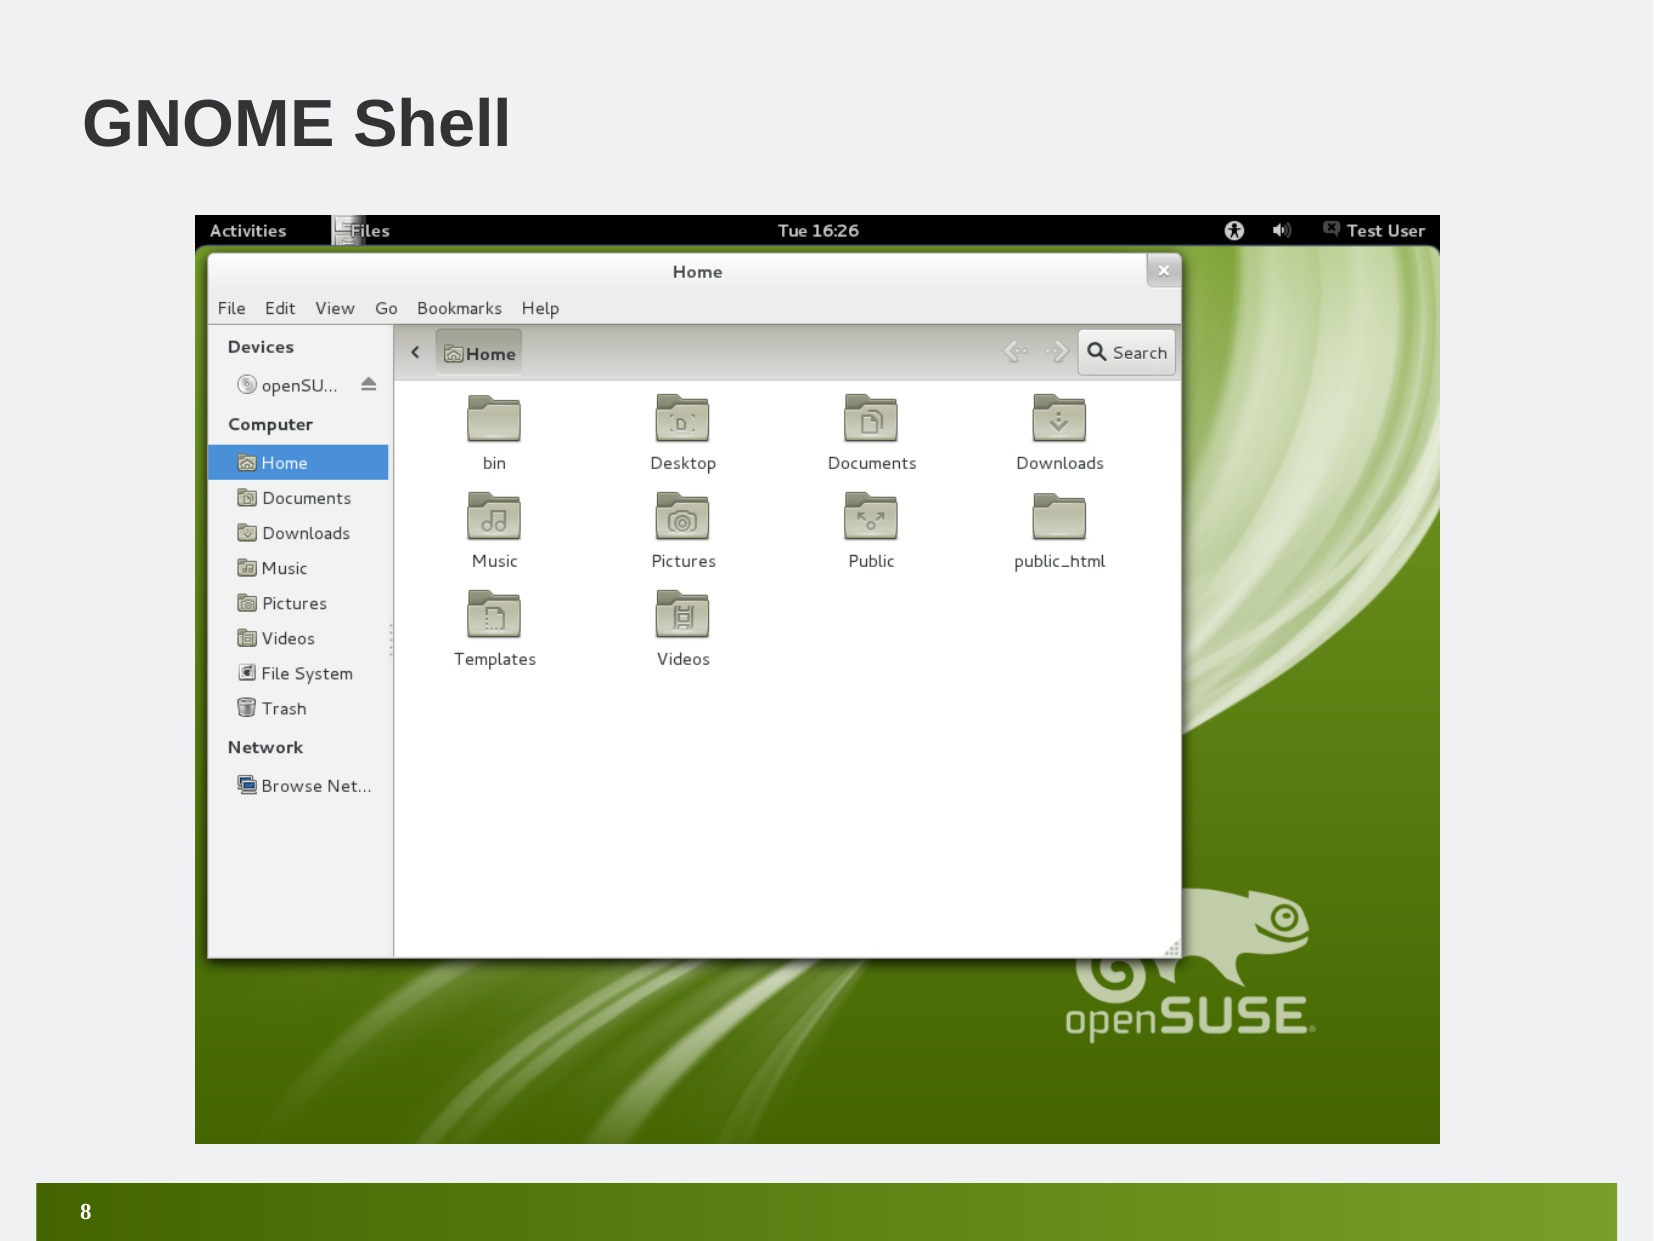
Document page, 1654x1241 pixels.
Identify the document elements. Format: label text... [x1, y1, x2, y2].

title GNOME Shell [82, 49, 1571, 198]
picture [0, 0, 1654, 1241]
